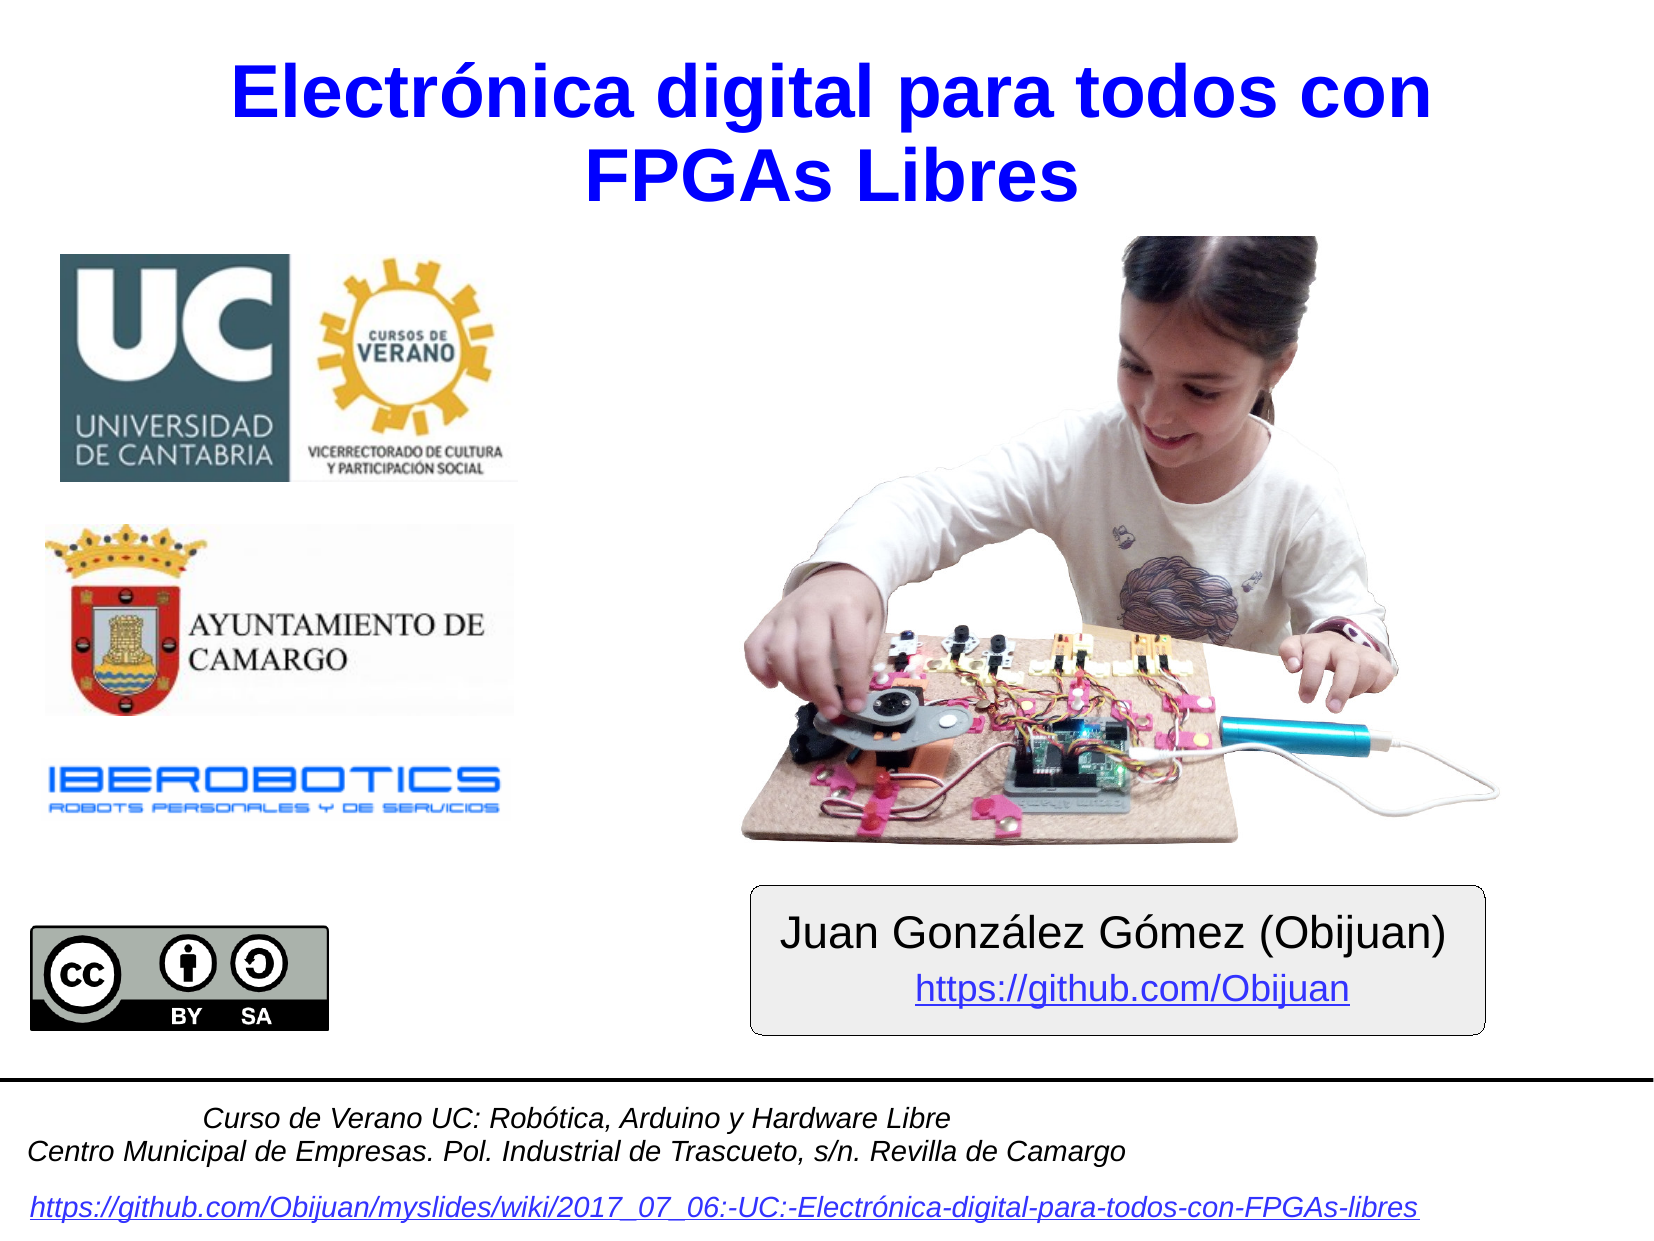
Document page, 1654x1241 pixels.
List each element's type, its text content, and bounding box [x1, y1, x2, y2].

text_box [750, 885, 1486, 1036]
text_box Curso de Verano UC: Robótica, Arduino y Hardware Libre Centro Municipal de Empresas. Pol. Industrial de Trascueto, s/n. Revilla de Camargo [0, 1095, 1171, 1184]
title Electrónica digital para todos con FPGAs Libres [105, 30, 1561, 238]
text_box https://github.com/Obijuan/myslides/wiki/2017_07_06:-UC:-Electrónica-digital-para-todos-con-FPGAs-libres [15, 1183, 1456, 1241]
picture [41, 758, 511, 821]
text_box https://github.com/Obijuan [900, 960, 1366, 1017]
picture [45, 524, 514, 716]
picture [705, 236, 1546, 868]
text_box Juan González Gómez (Obijuan) [765, 900, 1486, 991]
picture [60, 254, 518, 482]
picture [30, 914, 329, 1041]
